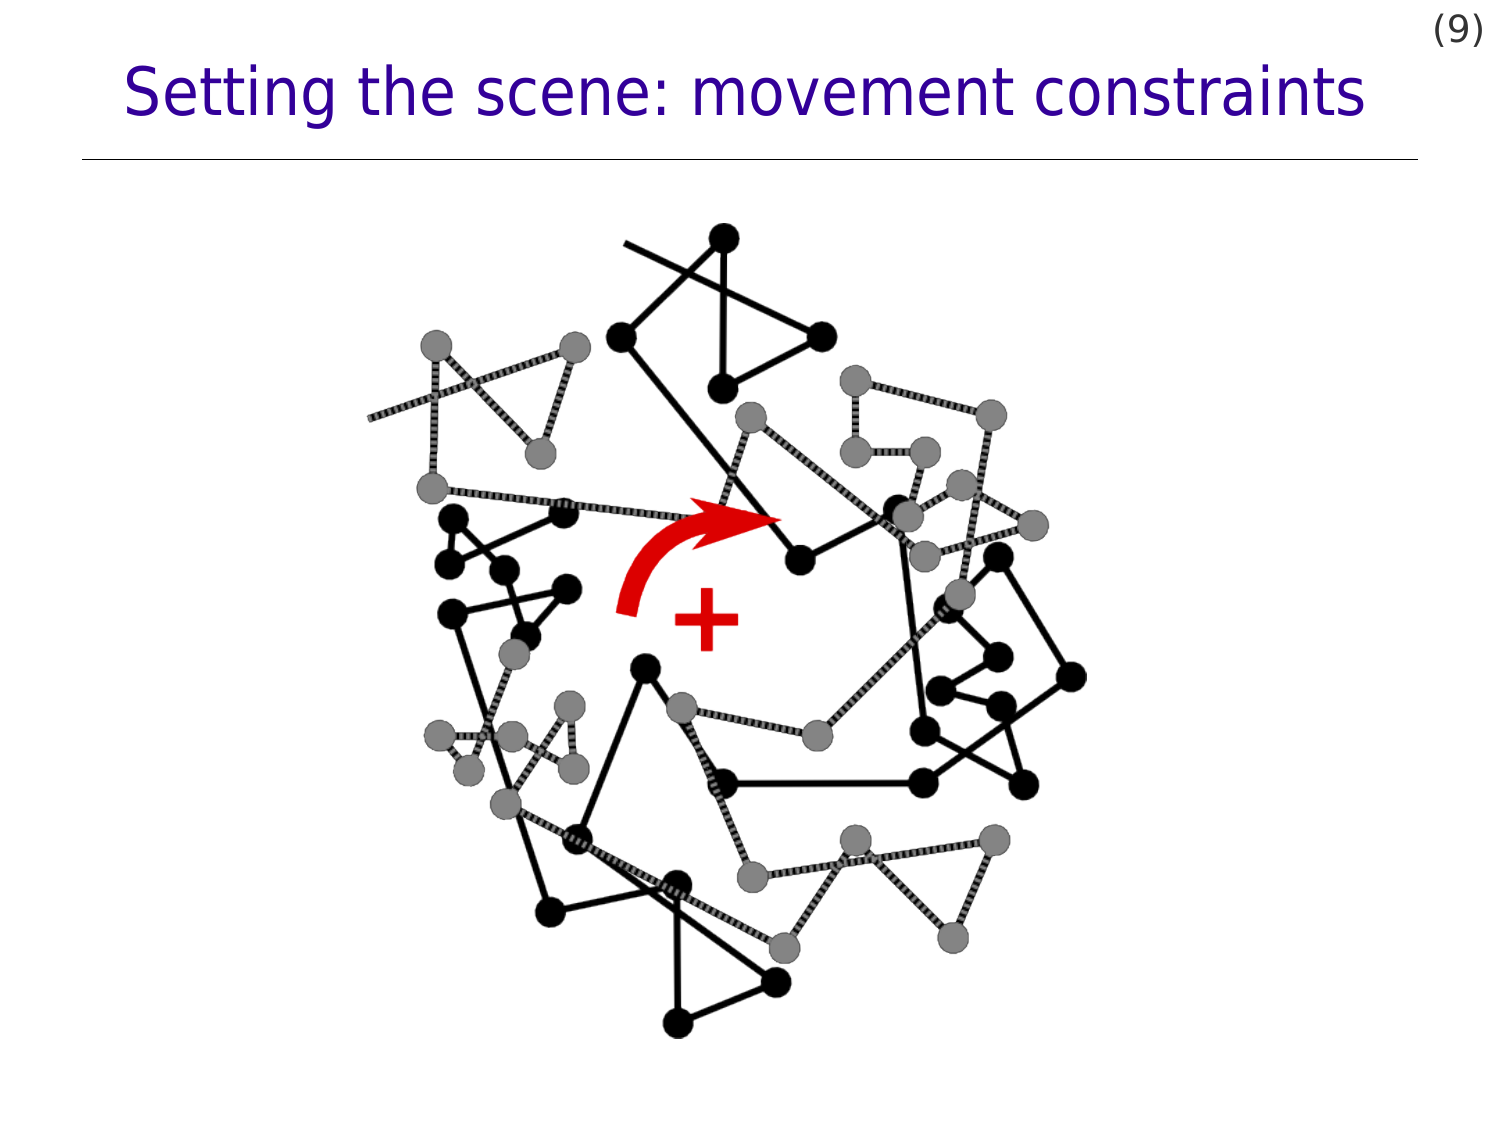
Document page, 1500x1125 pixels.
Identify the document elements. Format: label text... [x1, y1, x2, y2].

picture [365, 223, 1087, 1039]
text_box (9) [1417, 0, 1500, 60]
title Setting the scene: movement constraints [124, 42, 1376, 142]
